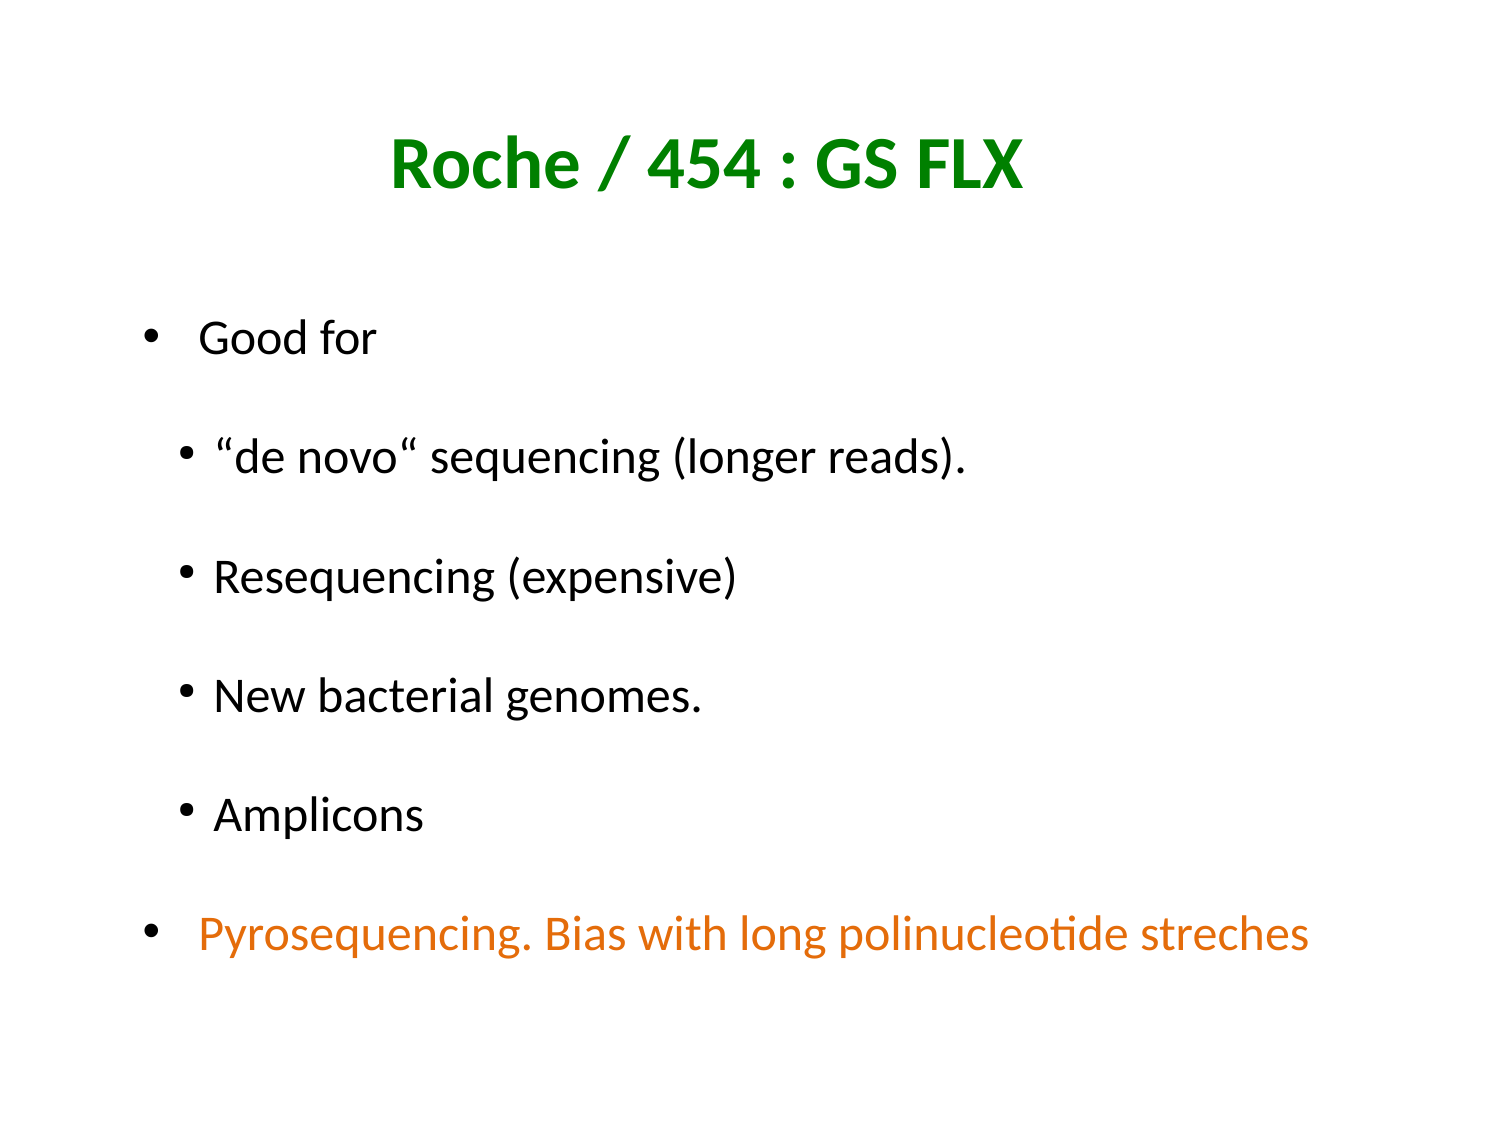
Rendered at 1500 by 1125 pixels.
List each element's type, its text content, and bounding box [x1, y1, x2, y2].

text_box Roche / 454 : GS FLX [32, 89, 1383, 228]
text_box Good for “de novo“ sequencing (longer reads). Resequencing (expensive) New bacterial genomes. Amplicons Pyrosequencing. Bias with long polinucleotide streches [127, 267, 1394, 969]
